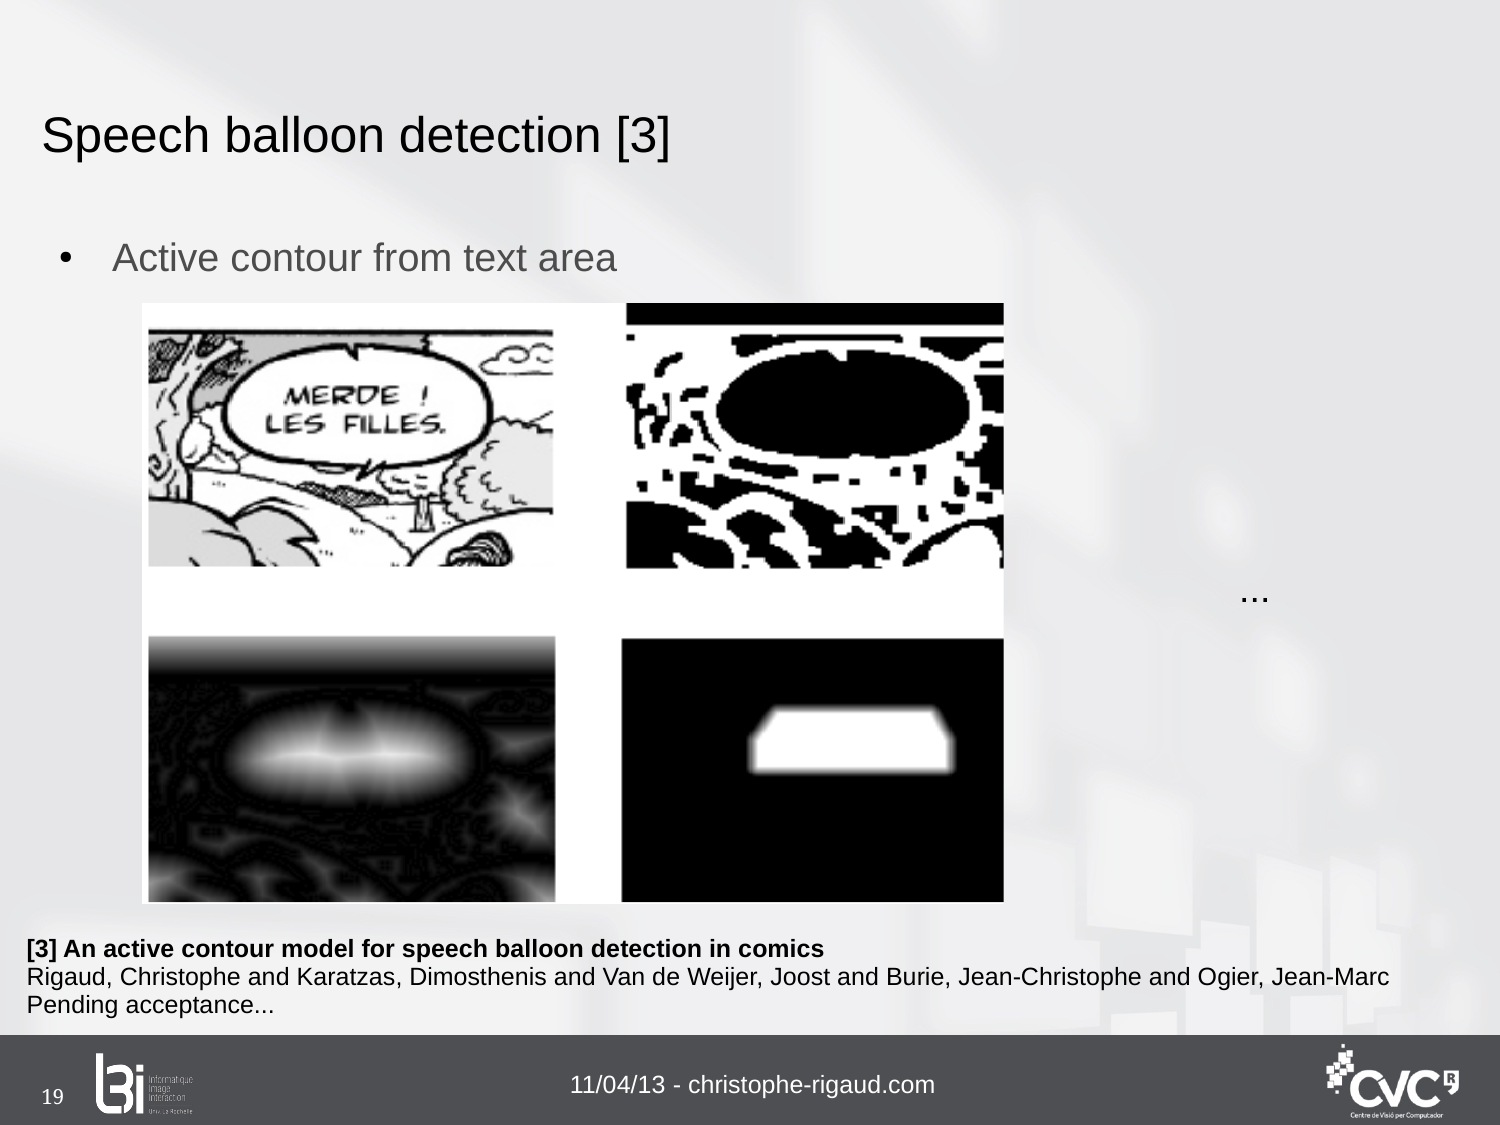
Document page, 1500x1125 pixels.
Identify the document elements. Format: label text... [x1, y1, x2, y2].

title Speech balloon detection [3] [41, 41, 1459, 229]
text_box [3] An active contour model for speech balloon detection in comics Rigaud, Christophe and Karatzas, Dimosthenis and Van de Weijer, Joost and Burie, Jean-Christophe and Ogier, Jean-Marc Pending acceptance... [11, 927, 1477, 1027]
text_box ... [1151, 561, 1359, 618]
picture [0, 0, 1500, 1125]
text_box 11/04/13 - christophe-rigaud.com [219, 1063, 1447, 1106]
list Active contour from text area [41, 235, 1459, 927]
